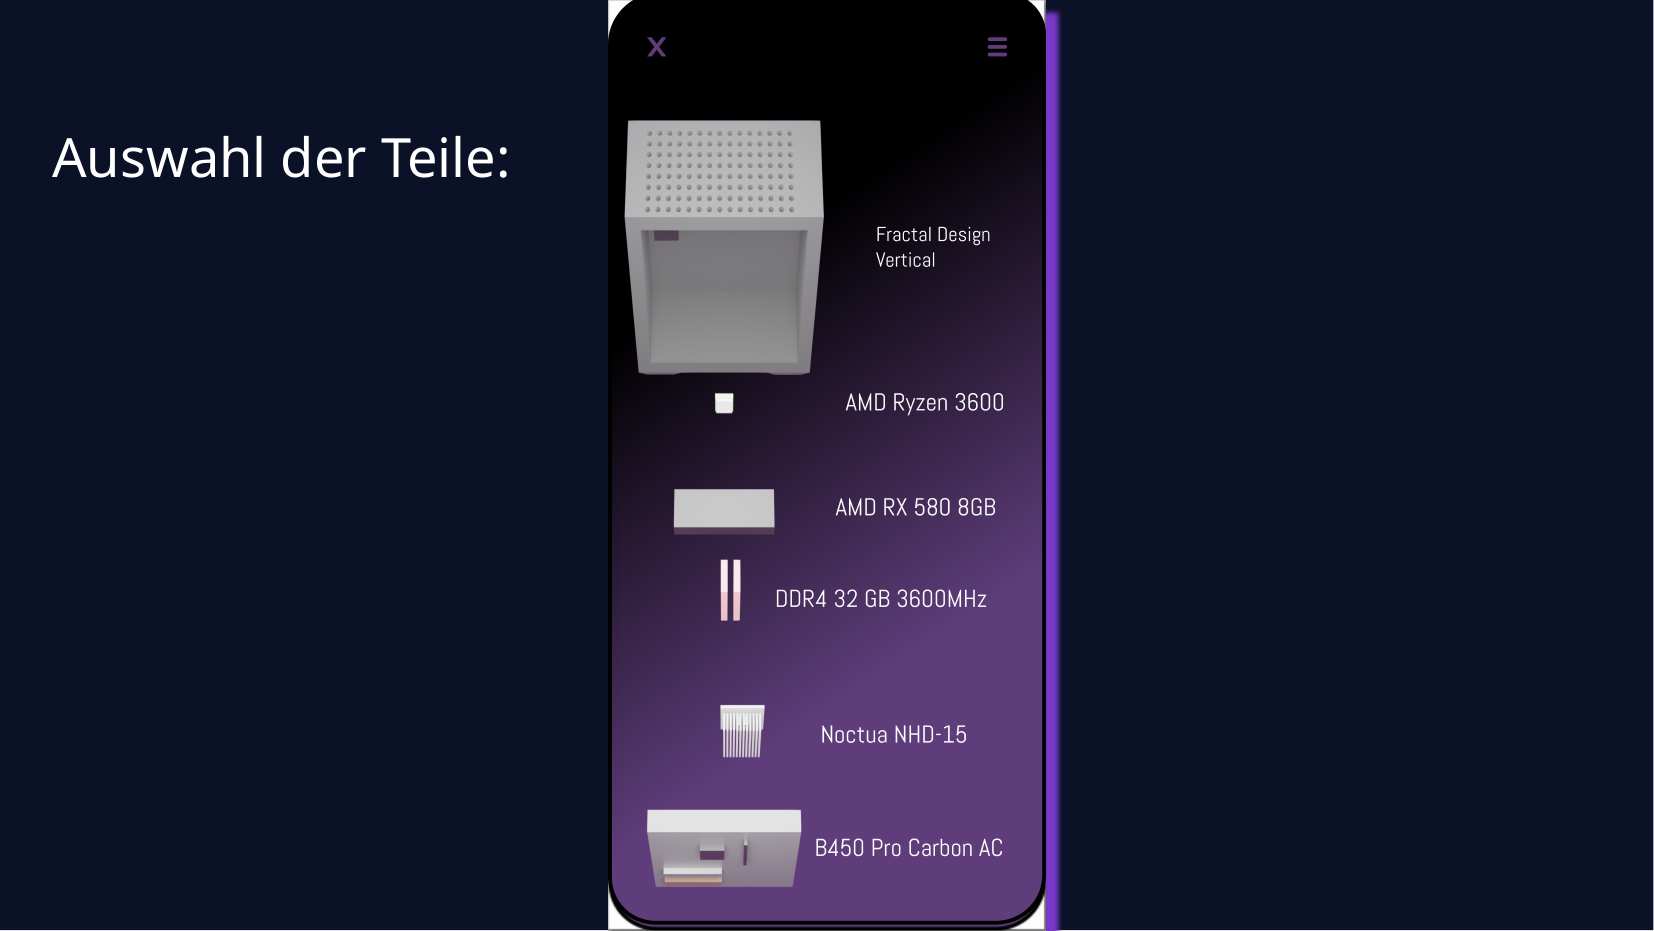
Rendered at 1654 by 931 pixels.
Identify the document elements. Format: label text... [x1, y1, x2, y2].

text_box Auswahl der Teile: [37, 112, 527, 202]
picture [608, 0, 1046, 931]
